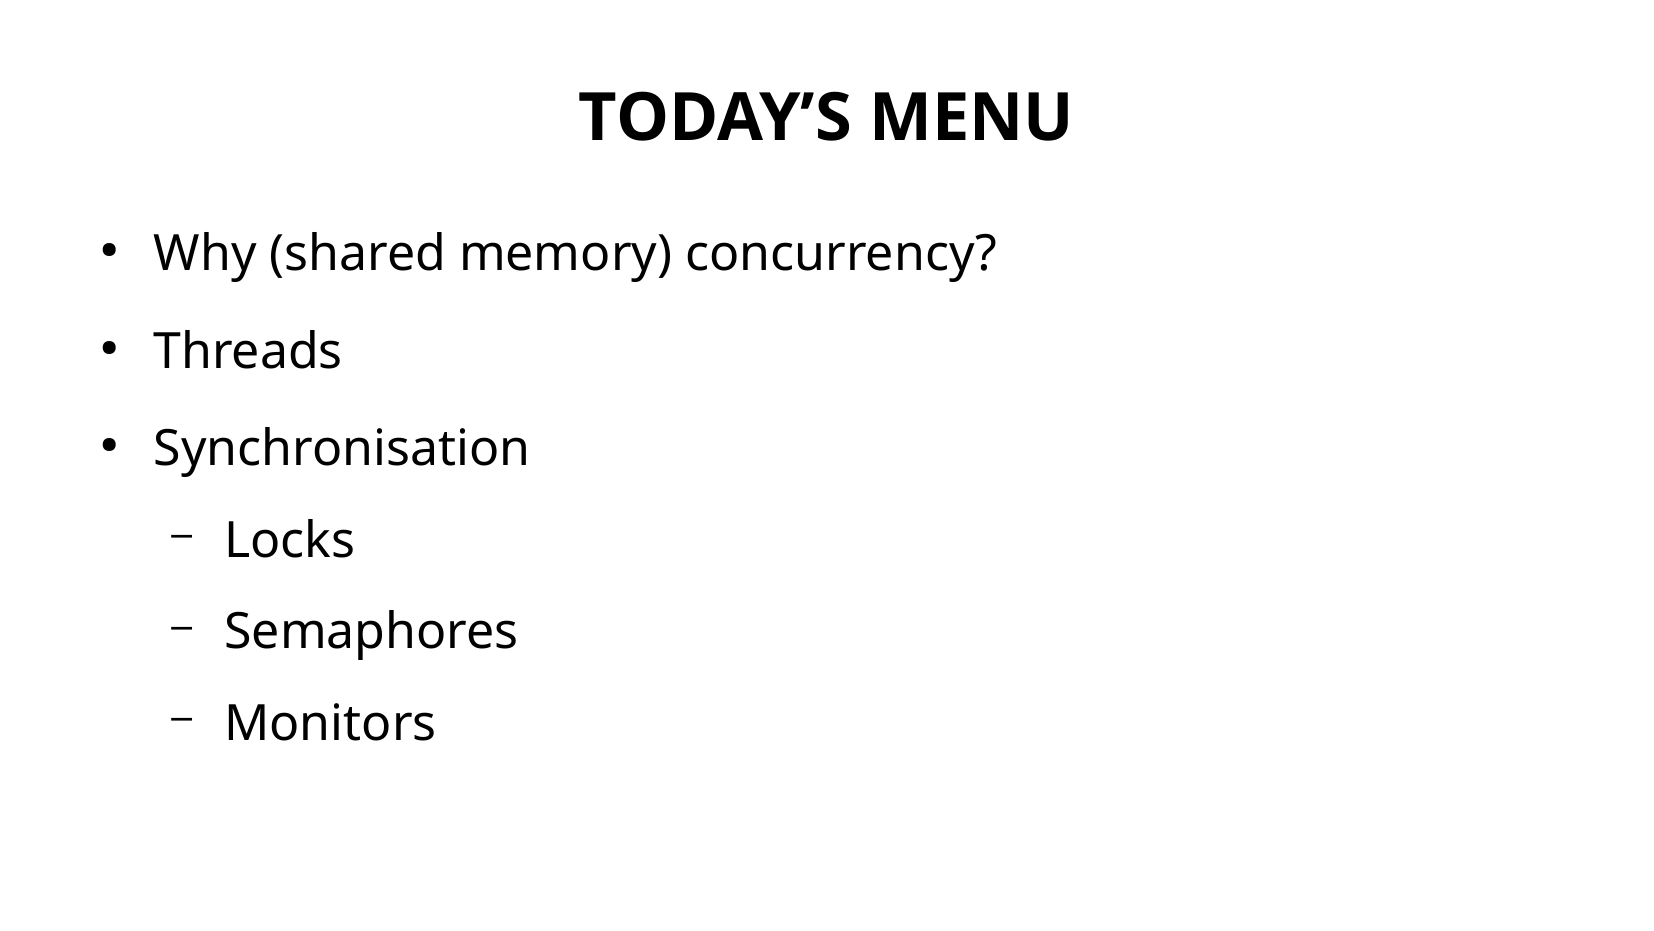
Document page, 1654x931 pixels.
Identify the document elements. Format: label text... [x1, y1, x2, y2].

title TODAY’S MENU [82, 36, 1571, 193]
list Why (shared memory) concurrency? Threads Synchronisation Locks Semaphores Monitors [82, 217, 1571, 757]
